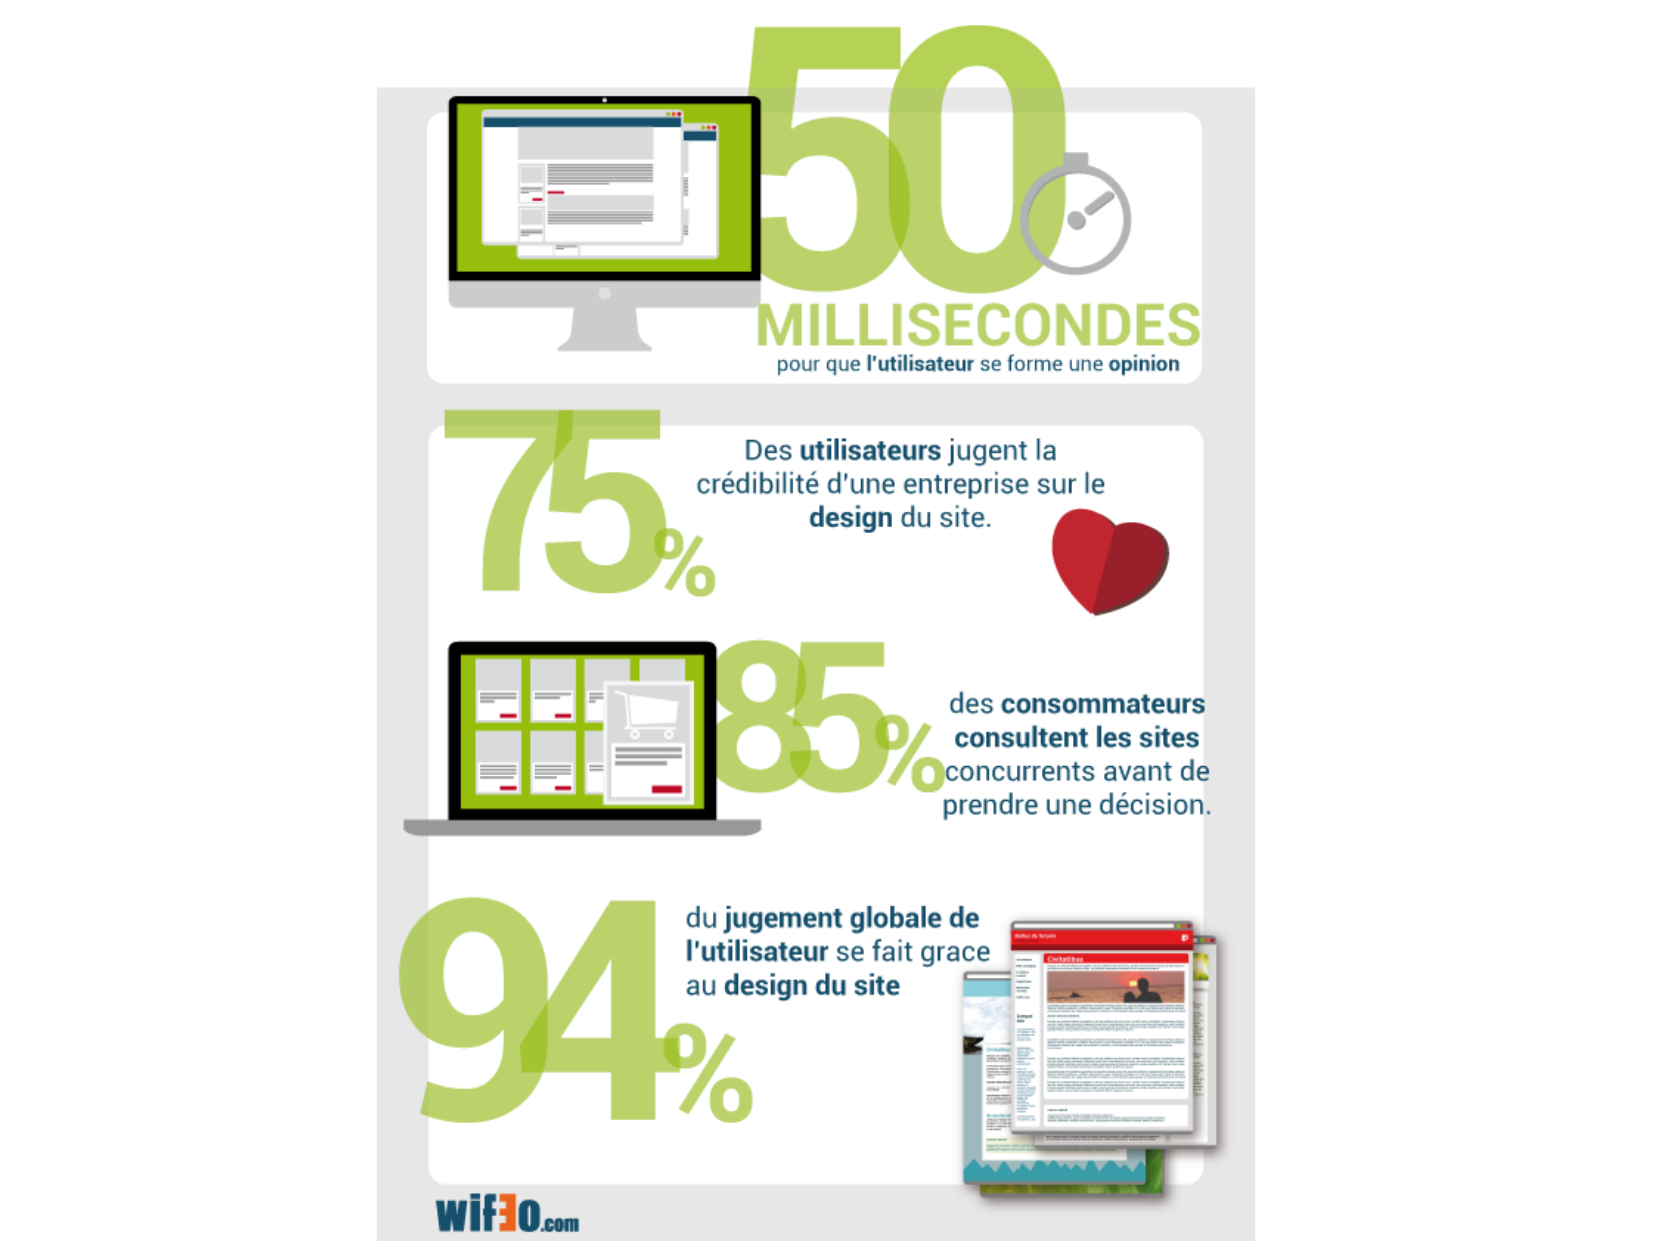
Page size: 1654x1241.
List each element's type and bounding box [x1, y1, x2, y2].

picture [377, 0, 1255, 1241]
